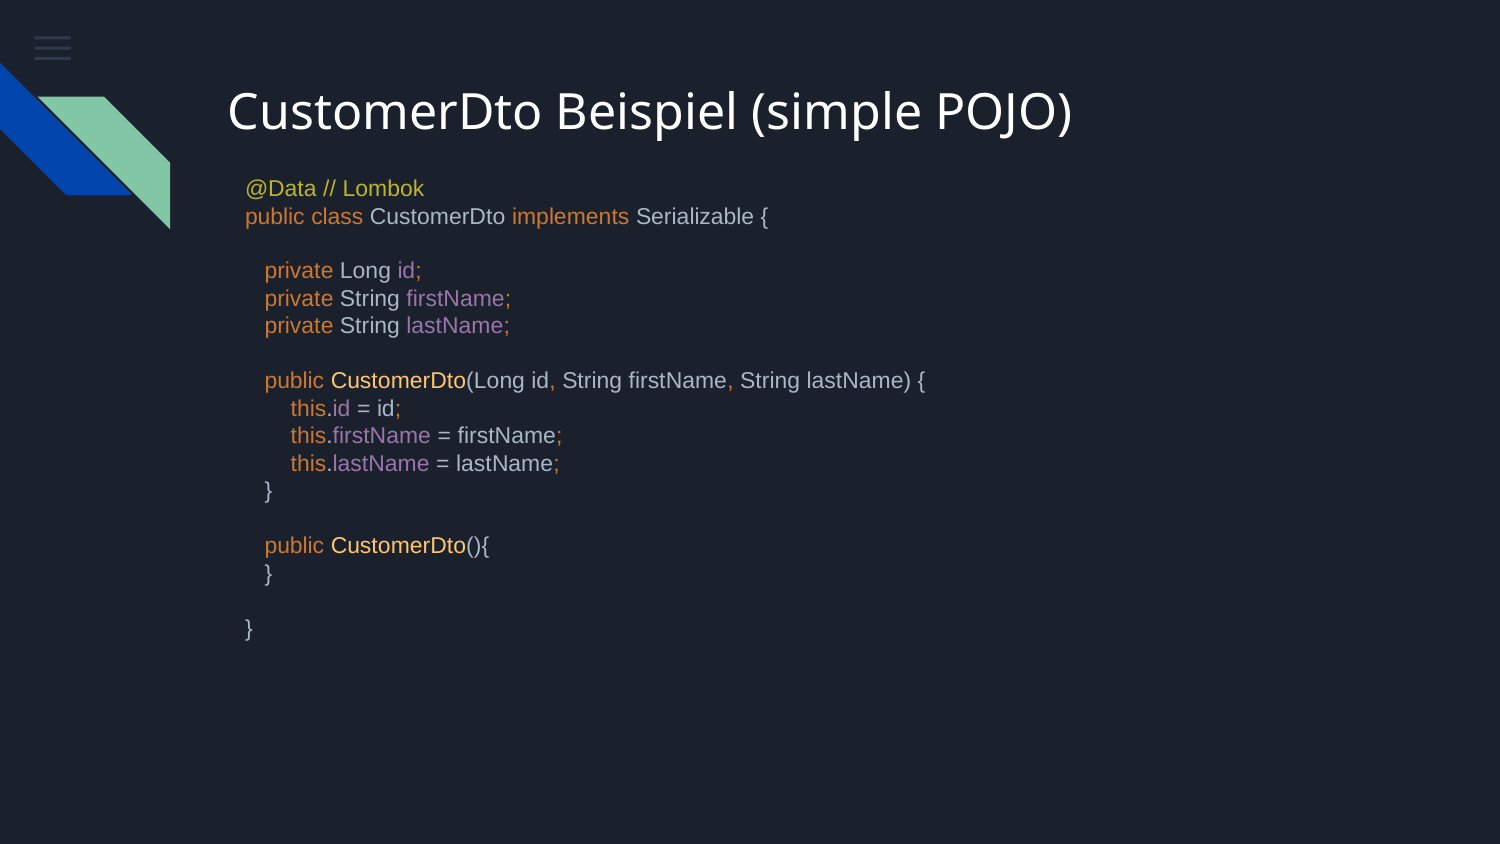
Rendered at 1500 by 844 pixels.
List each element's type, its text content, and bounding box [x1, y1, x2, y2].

list @Data // Lombok public class CustomerDto implements Serializable { private Long id; private String firstName; private String lastName; public CustomerDto(Long id, String firstName, String lastName) { this.id = id; this.firstName = firstName; this.lastName = lastName; } public CustomerDto(){ } } [230, 158, 1465, 775]
title CustomerDto Beispiel (simple POJO) [212, 64, 1368, 215]
